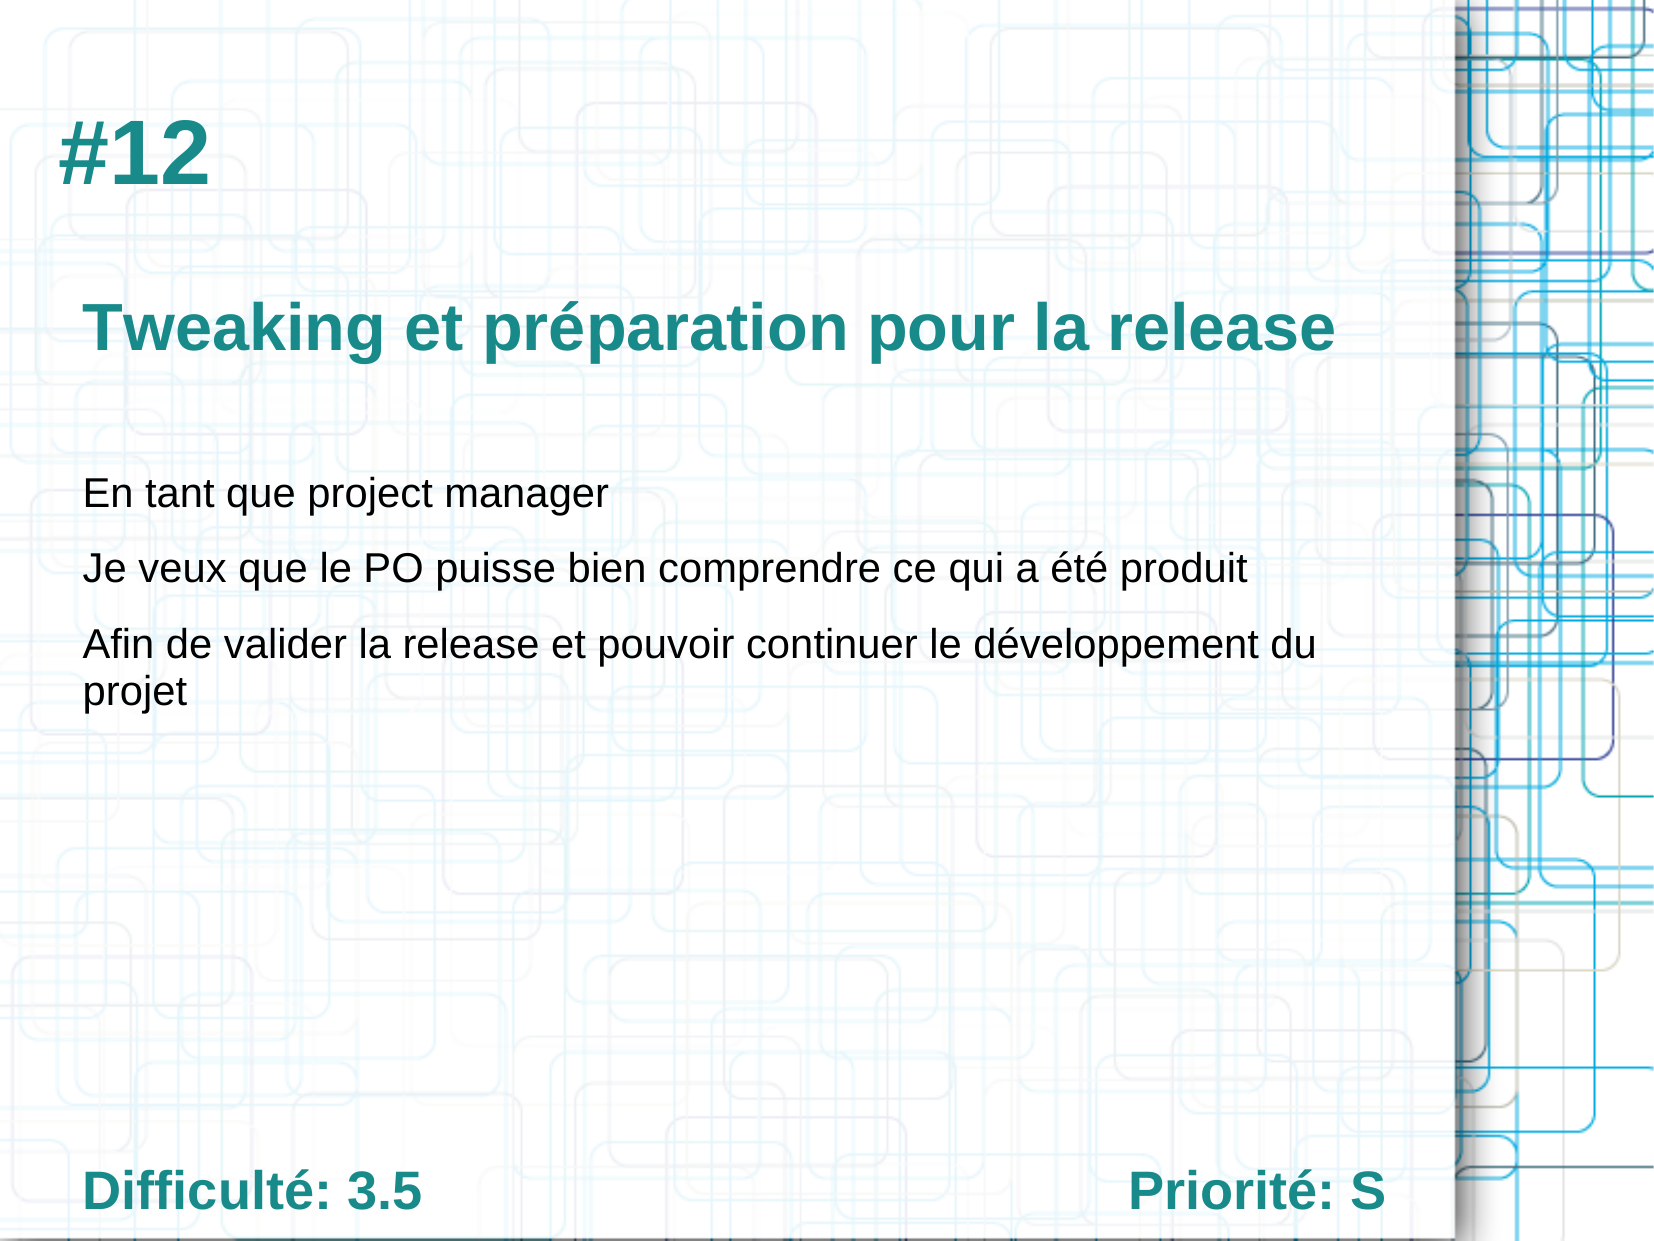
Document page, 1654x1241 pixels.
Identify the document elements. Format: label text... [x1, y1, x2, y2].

picture [0, 0, 1654, 1241]
title #12 [59, 49, 1418, 257]
list Tweaking et préparation pour la release En tant que project manager Je veux que le PO puisse bien comprendre ce qui a été produit Afin de valider la release et pouvoir continuer le développement du projet Difficulté: 3.5 Priorité: S [82, 290, 1418, 1224]
